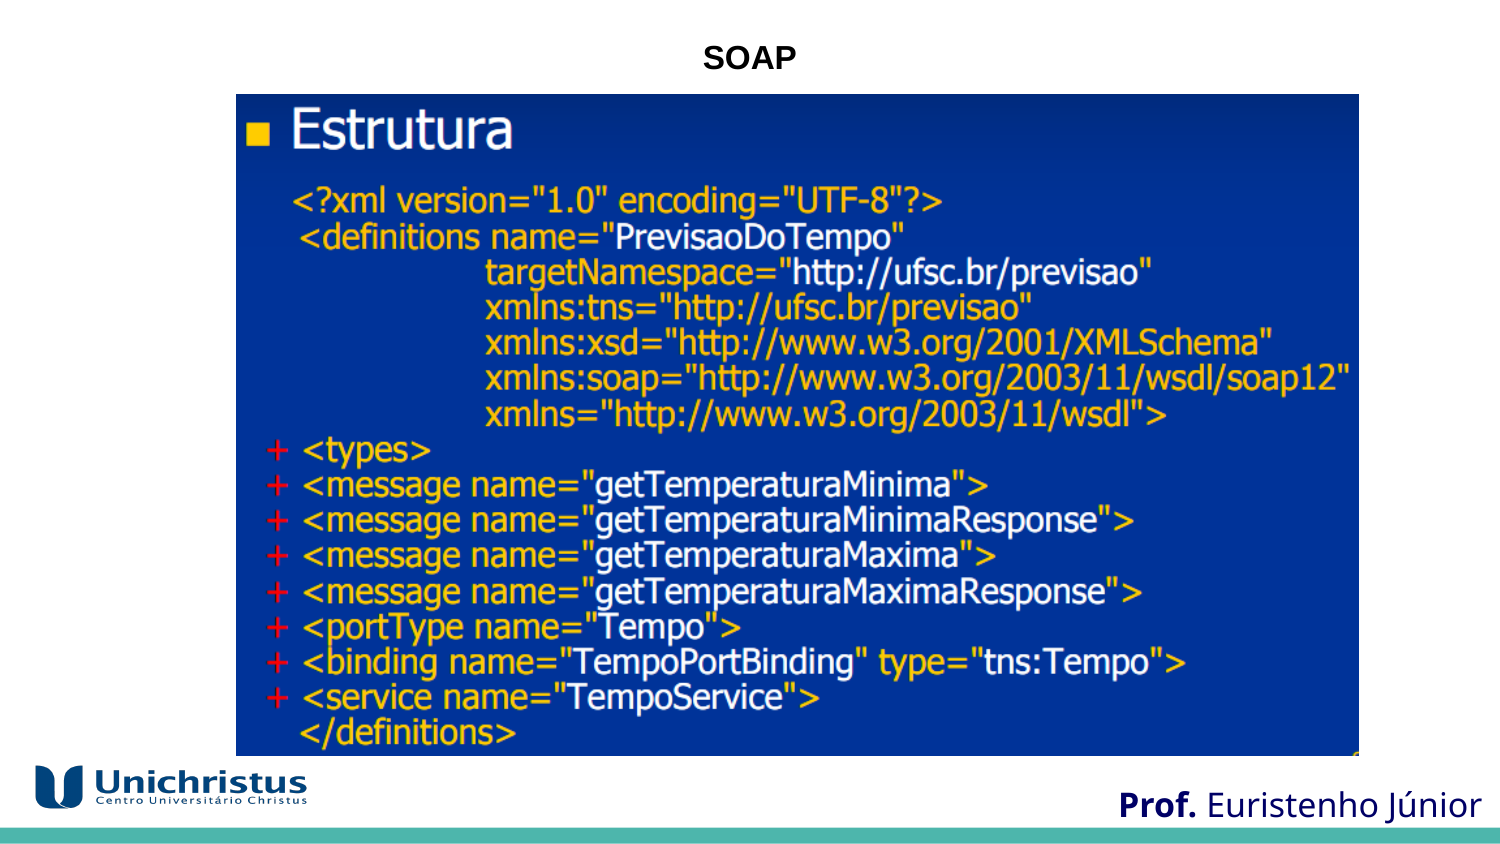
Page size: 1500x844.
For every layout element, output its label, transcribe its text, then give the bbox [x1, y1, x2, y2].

title SOAP [51, 20, 1449, 137]
picture [31, 763, 311, 810]
text_box Prof. Euristenho Júnior [1103, 773, 1500, 829]
picture [236, 94, 1359, 756]
